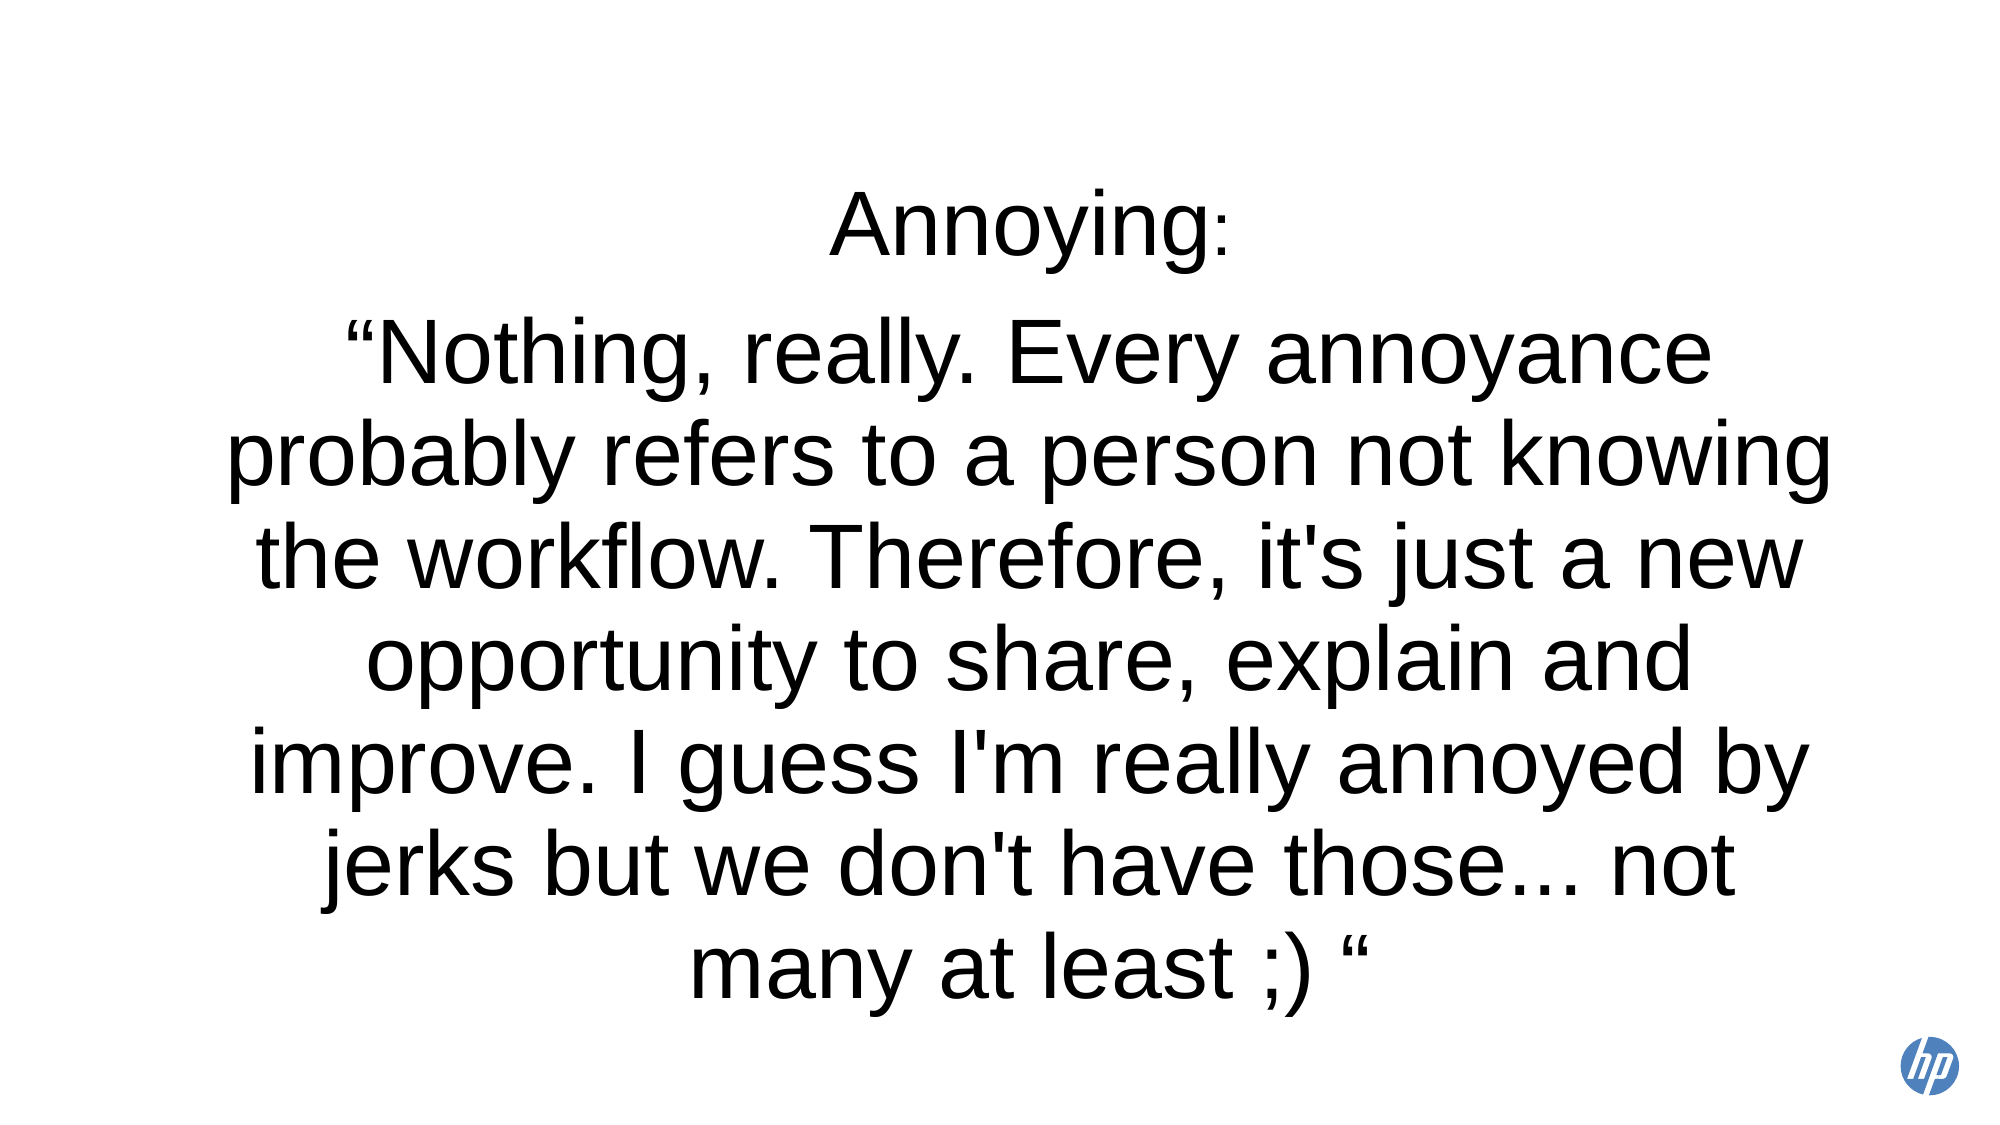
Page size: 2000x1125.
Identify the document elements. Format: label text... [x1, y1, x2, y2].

text_box Annoying: “Nothing, really. Every annoyance probably refers to a person not knowing the workflow. Therefore, it's just a new opportunity to share, explain and improve. I guess I'm really annoyed by jerks but we don't have those... not many at least ;) “ [200, 165, 1861, 1028]
